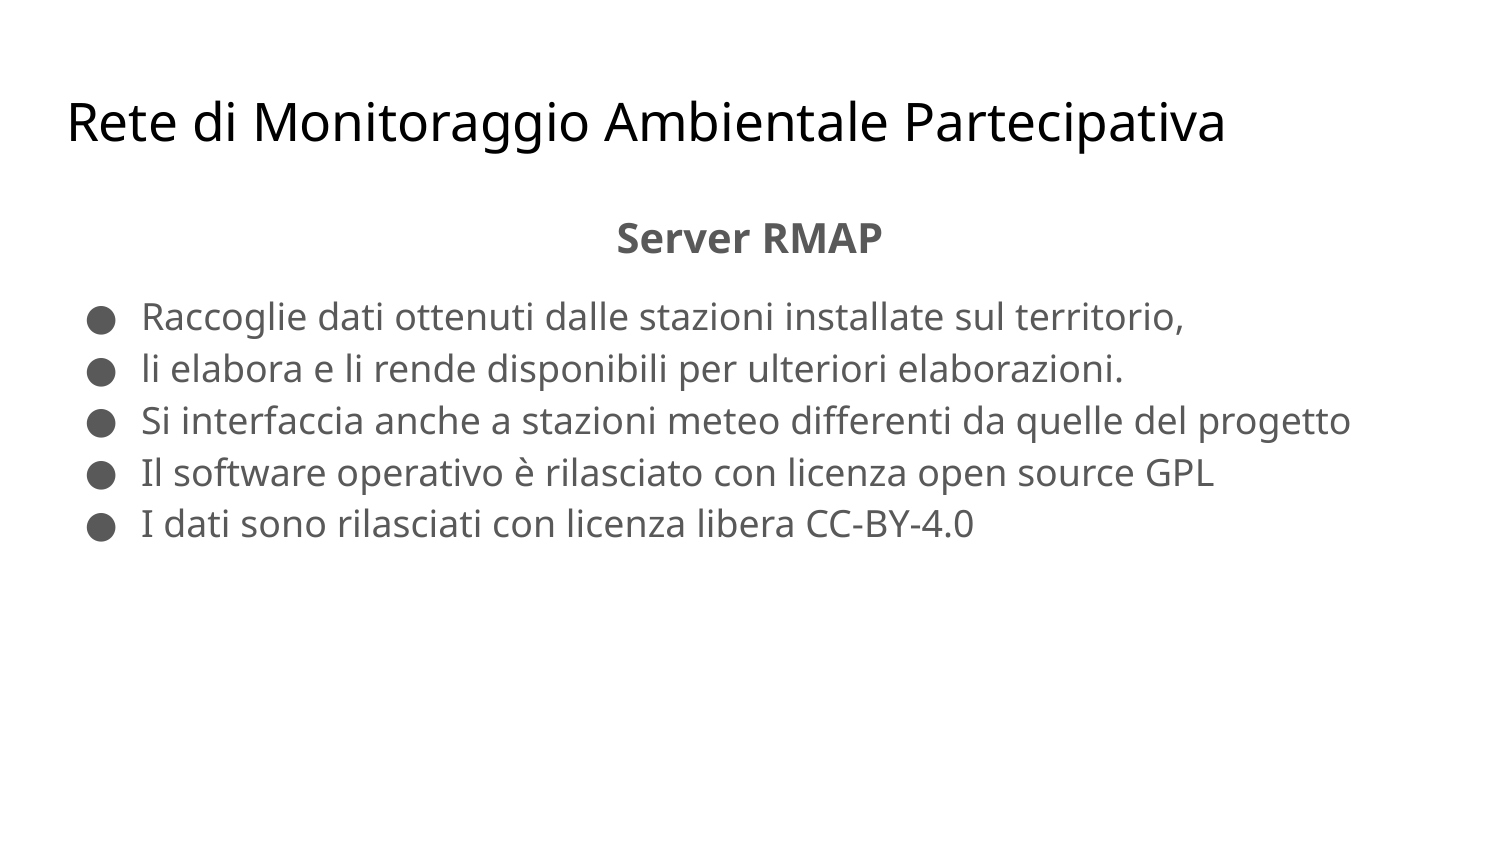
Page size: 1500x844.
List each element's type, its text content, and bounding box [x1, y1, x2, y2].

title Rete di Monitoraggio Ambientale Partecipativa [51, 72, 1449, 167]
list Server RMAP Raccoglie dati ottenuti dalle stazioni installate sul territorio, li elabora e li rende disponibili per ulteriori elaborazioni. Si interfaccia anche a stazioni meteo differenti da quelle del progetto Il software operativo è rilasciato con licenza open source GPL I dati sono rilasciati con licenza libera CC-BY-4.0 [51, 189, 1449, 750]
